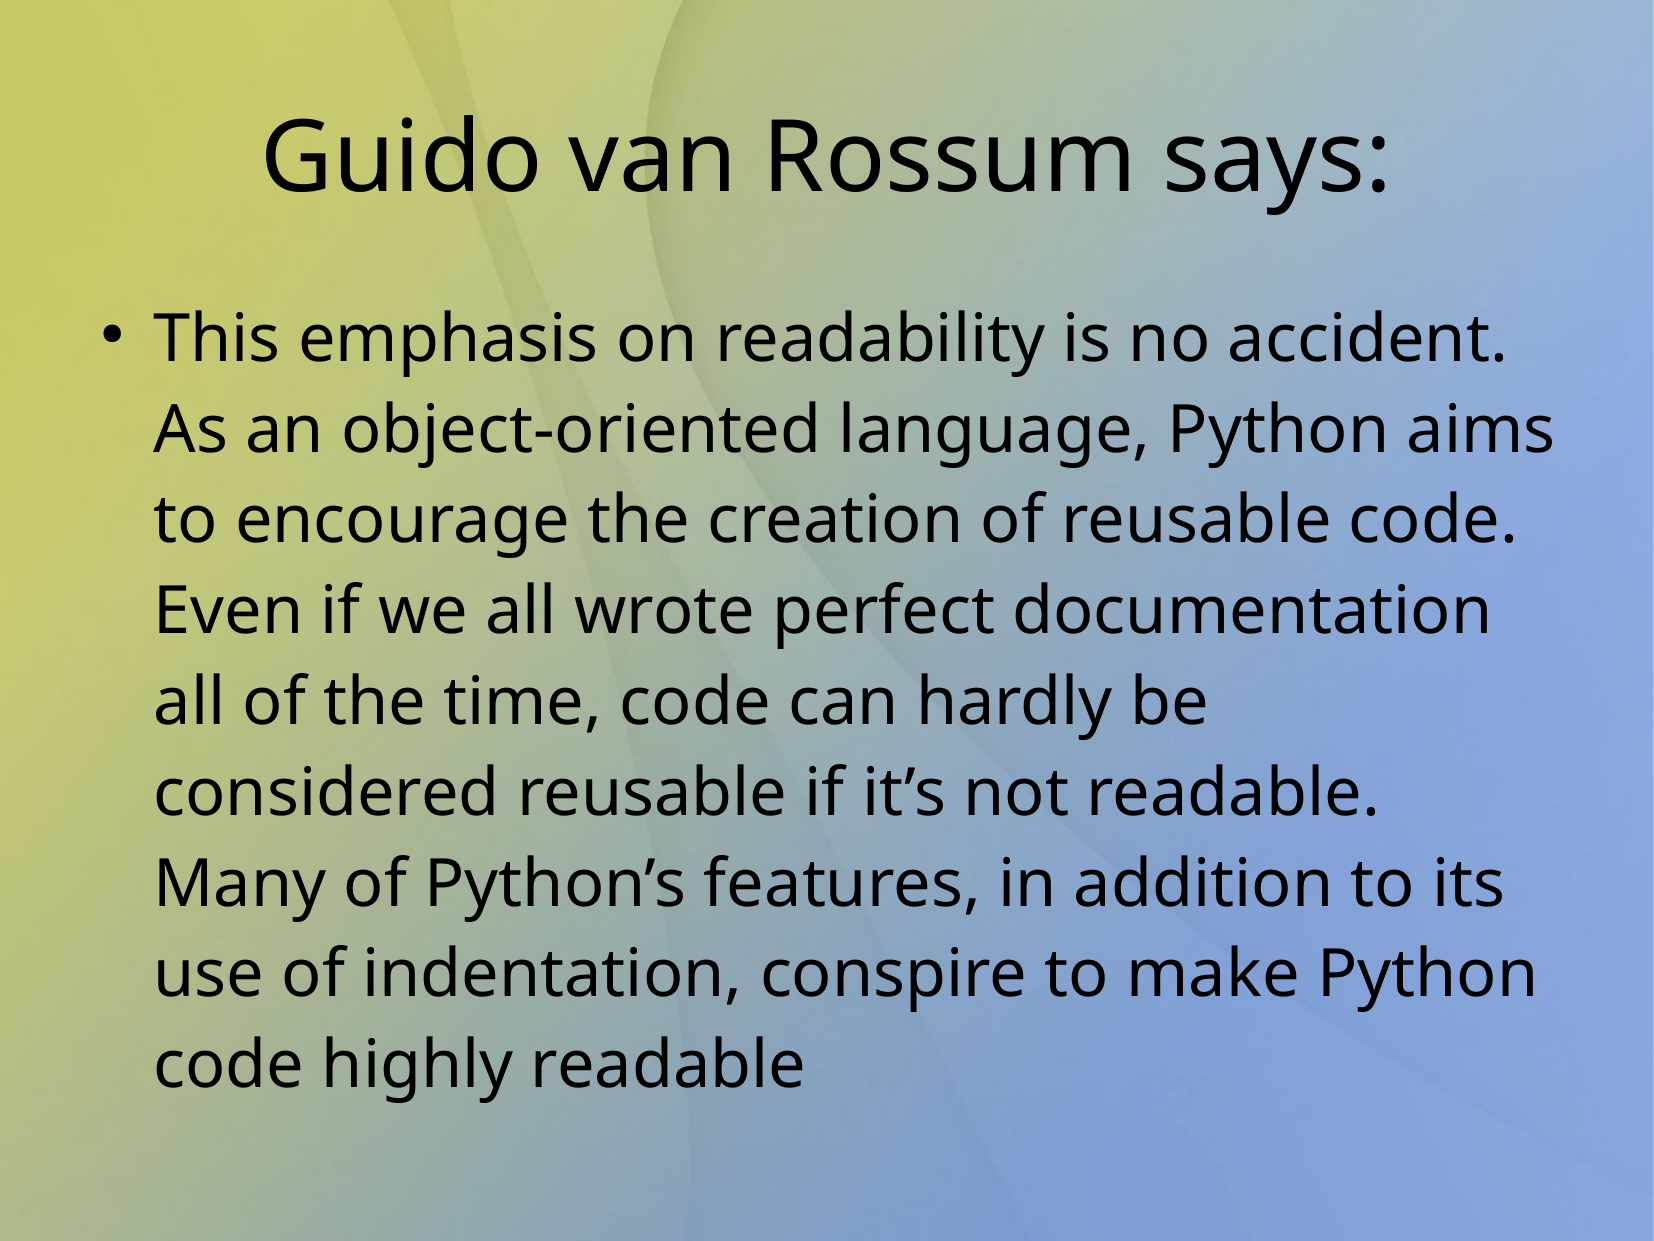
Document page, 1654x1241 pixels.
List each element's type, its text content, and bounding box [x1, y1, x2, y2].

list This emphasis on readability is no accident. As an object-oriented language, Python aims to encourage the creation of reusable code. Even if we all wrote perfect documentation all of the time, code can hardly be considered reusable if it’s not readable. Many of Python’s features, in addition to its use of indentation, conspire to make Python code highly readable [82, 290, 1571, 1069]
title Guido van Rossum says: [82, 49, 1571, 257]
picture [0, 0, 1654, 1241]
